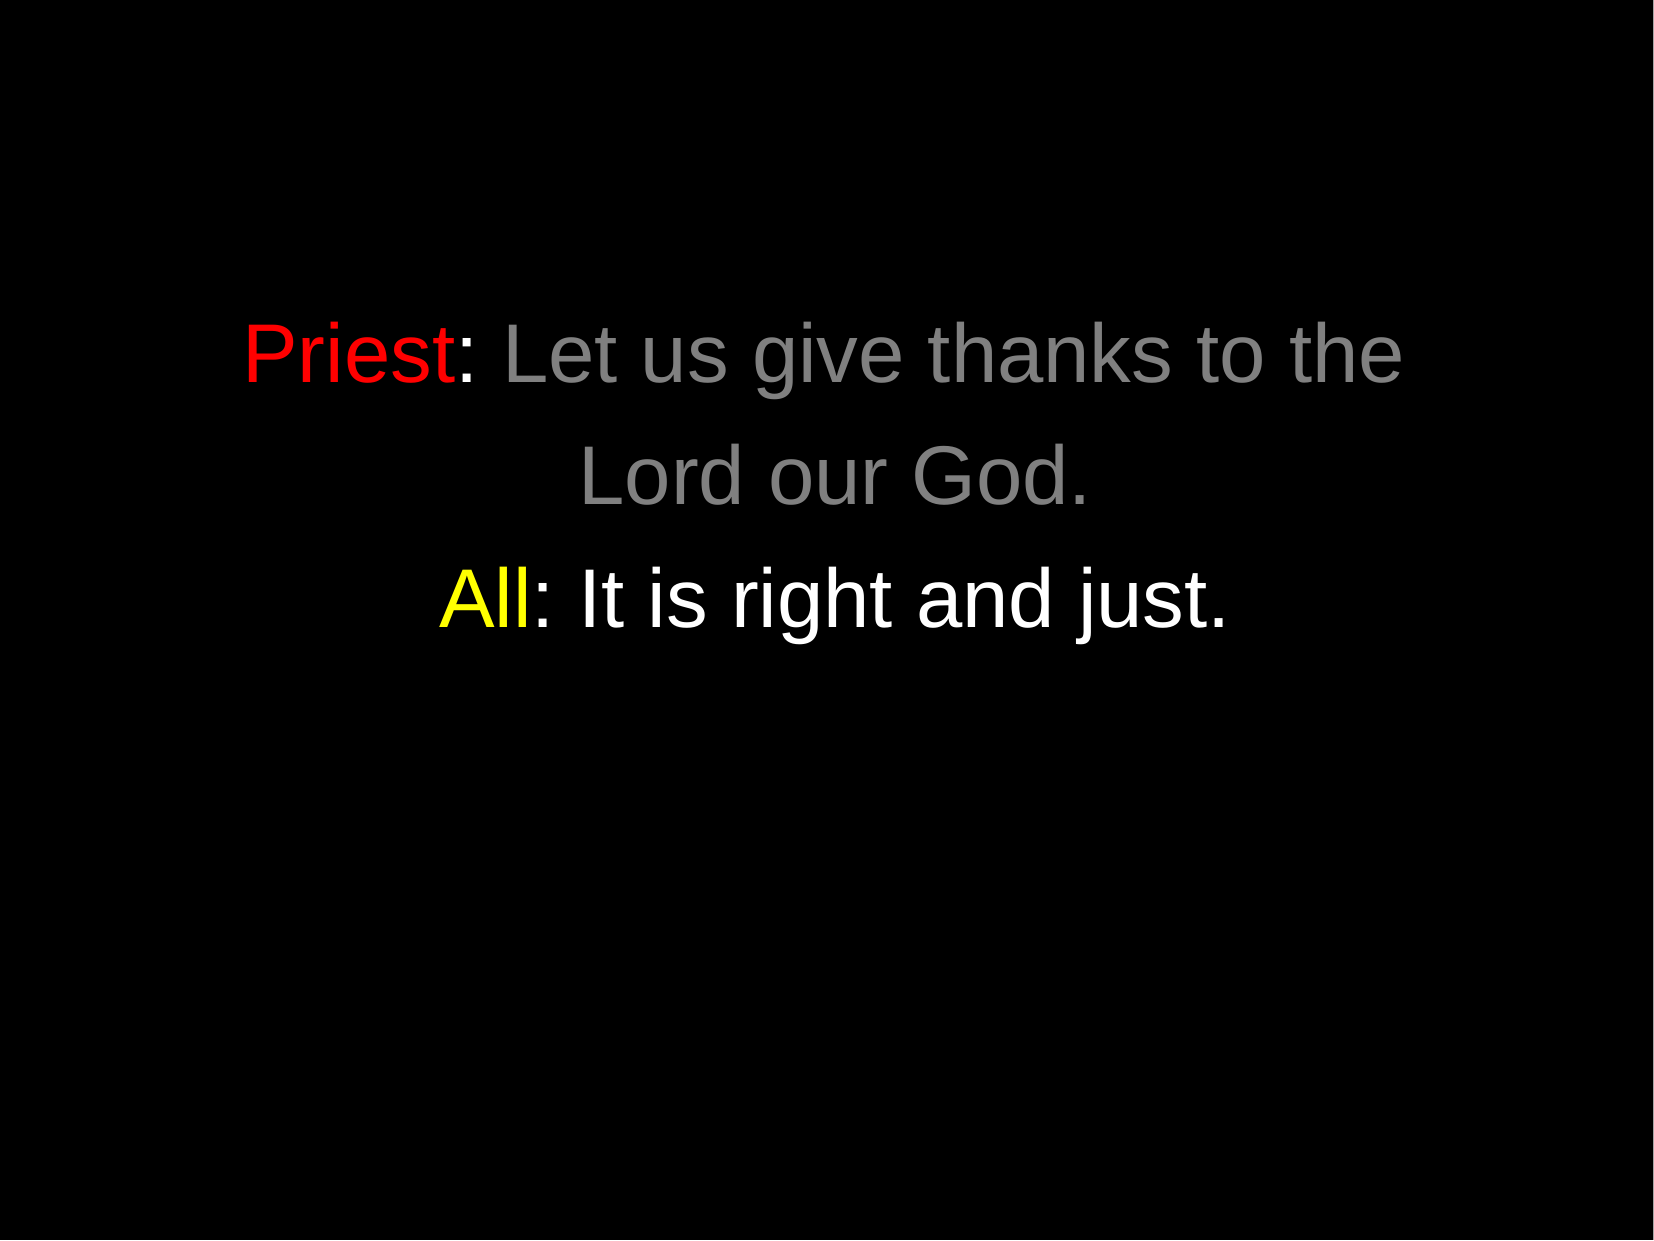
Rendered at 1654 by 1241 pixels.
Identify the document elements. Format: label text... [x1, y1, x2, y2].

list Priest: Let us give thanks to the Lord our God. All: It is right and just. [0, 307, 1654, 1027]
